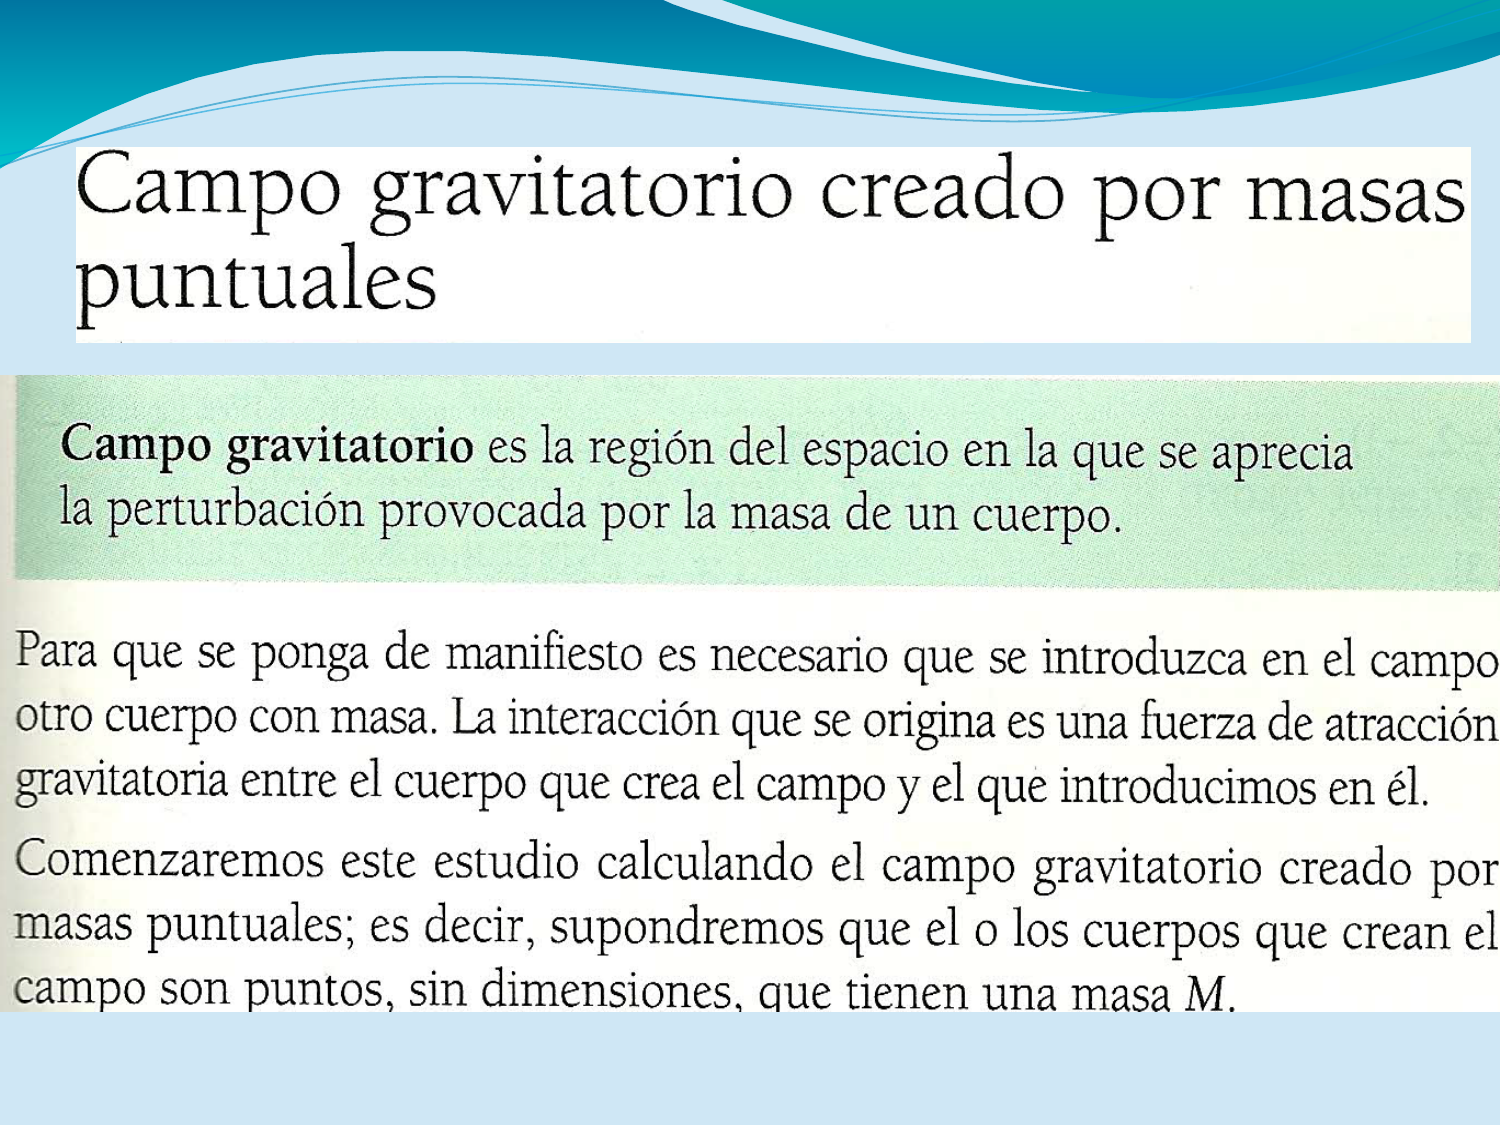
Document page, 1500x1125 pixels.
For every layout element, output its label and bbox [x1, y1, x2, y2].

title [75, 115, 1438, 303]
picture [76, 147, 1471, 343]
picture [0, 375, 1500, 1012]
